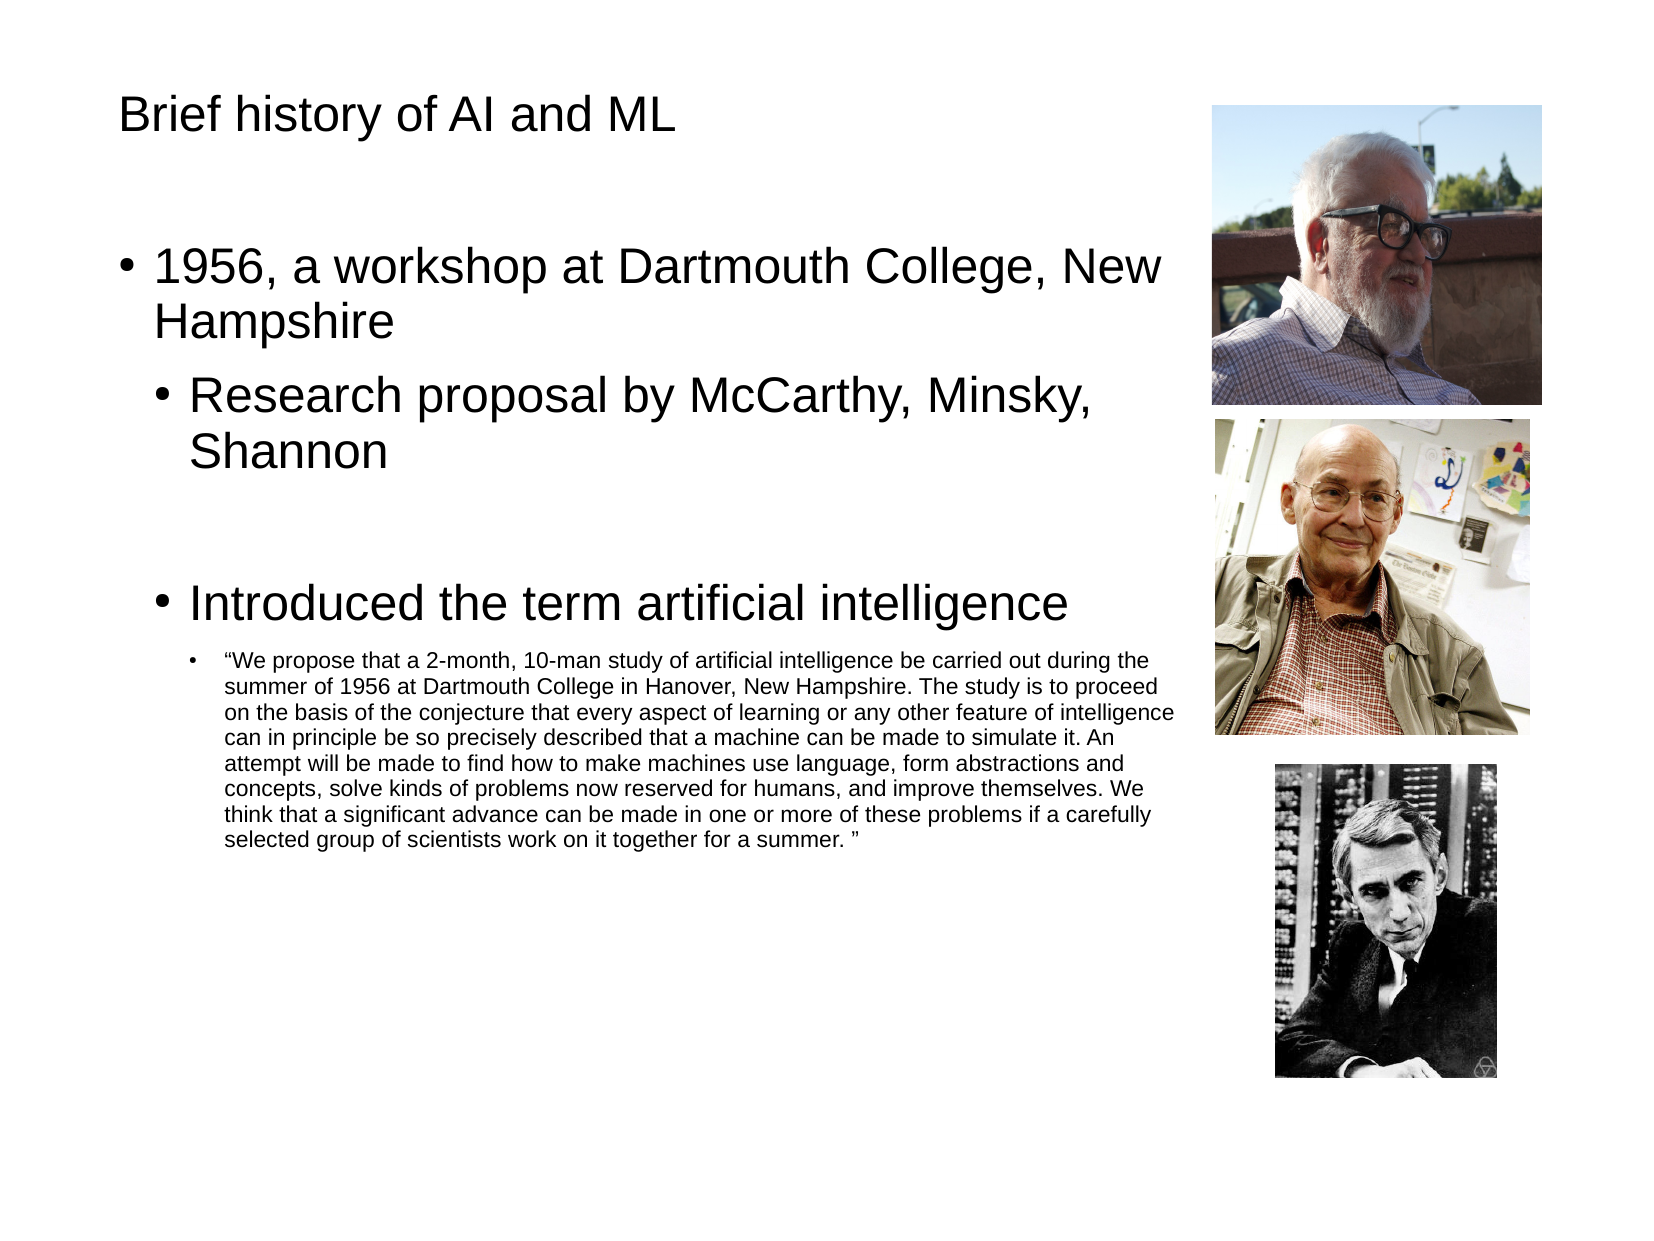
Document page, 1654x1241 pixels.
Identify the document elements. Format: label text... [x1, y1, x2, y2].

picture [1215, 419, 1530, 736]
picture [1275, 764, 1497, 1078]
subtitle Brief history of AI and ML 1956, a workshop at Dartmouth College, New Hampshire Research proposal by McCarthy, Minsky, Shannon Introduced the term artificial intelligence “We propose that a 2-month, 10-man study of artificial intelligence be carried out during the summer of 1956 at Dartmouth College in Hanover, New Hampshire. The study is to proceed on the basis of the conjecture that every aspect of learning or any other feature of intelligence can in principle be so precisely described that a machine can be made to simulate it. An attempt will be made to find how to make machines use language, form abstractions and concepts, solve kinds of problems now reserved for humans, and improve themselves. We think that a significant advance can be made in one or more of these problems if a carefully selected group of scientists work on it together for a summer. ” [82, 86, 1186, 1051]
picture [1211, 105, 1542, 406]
